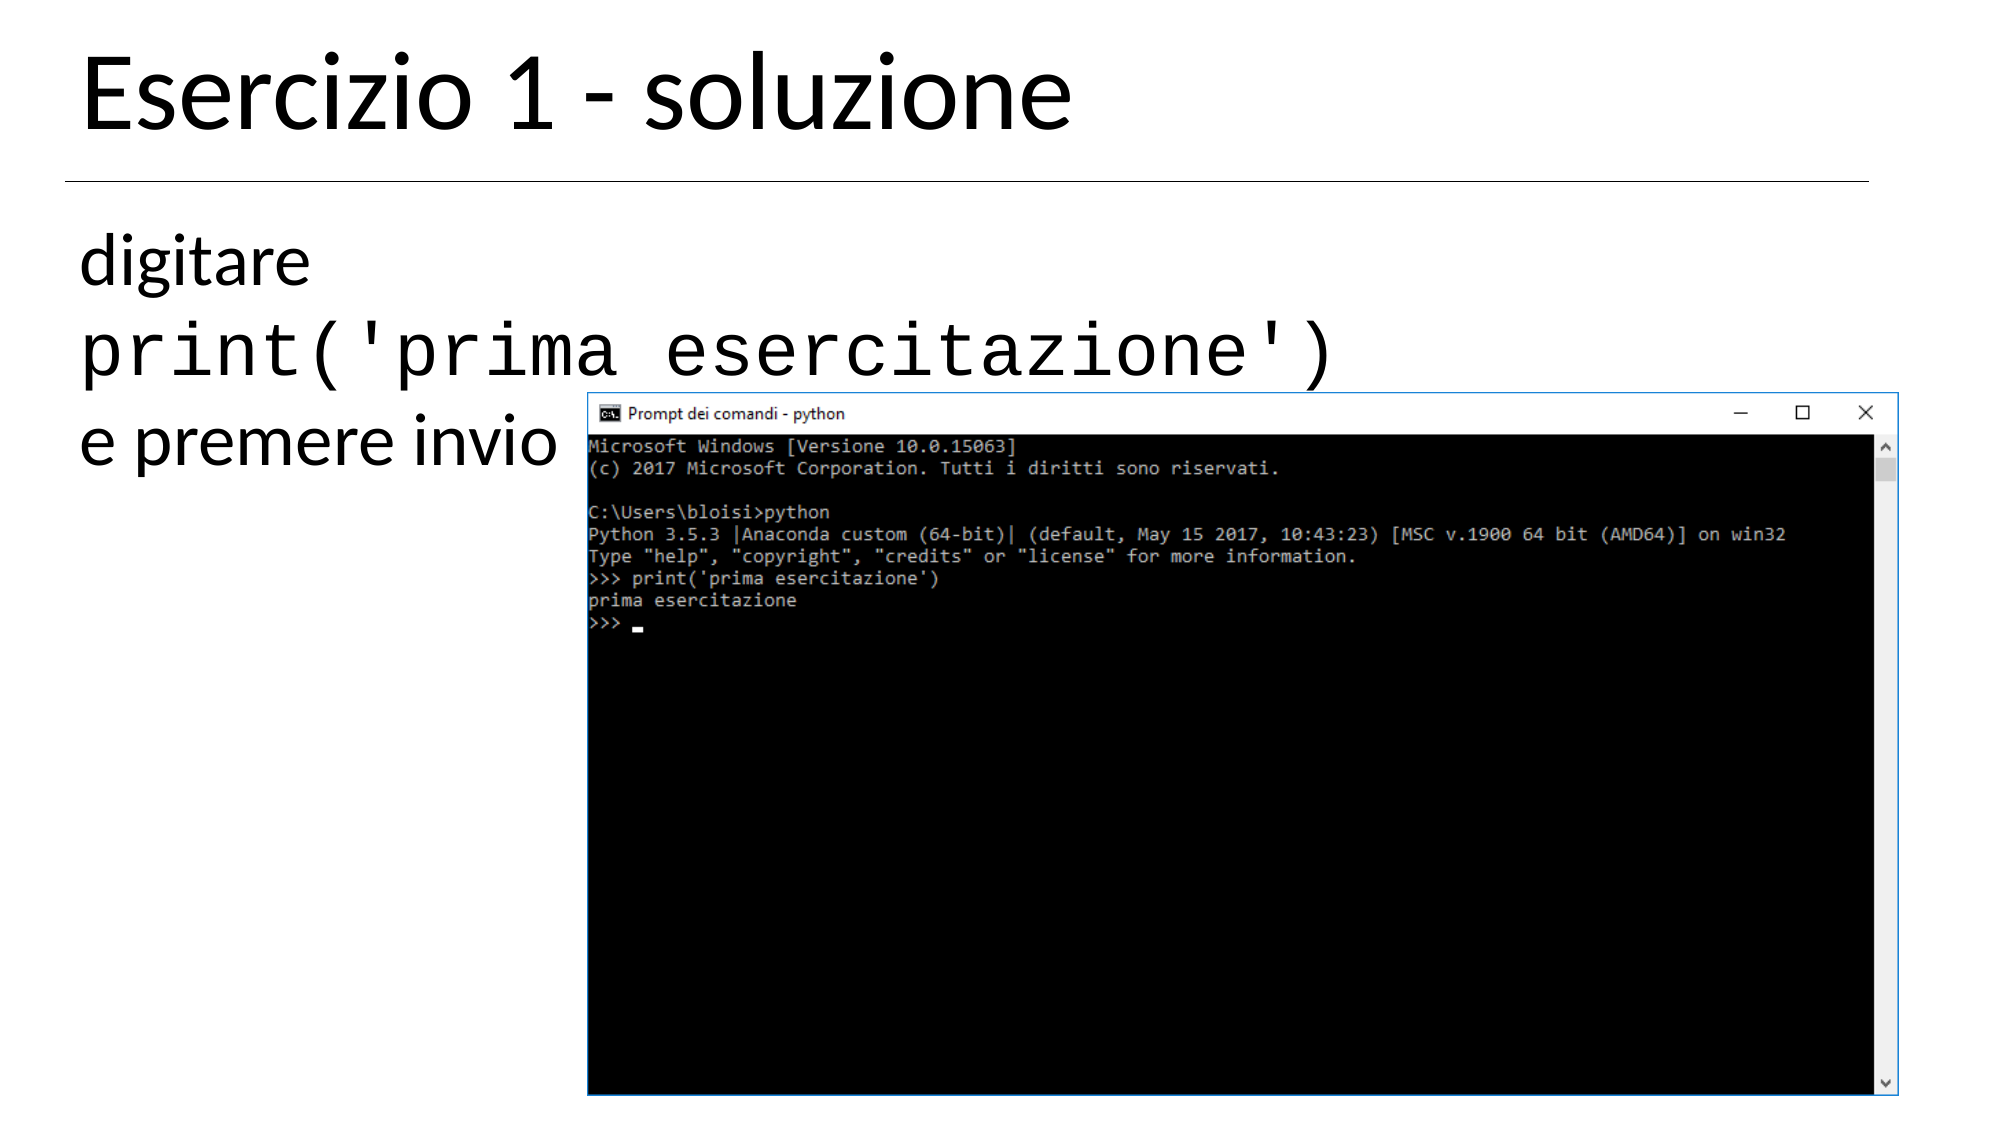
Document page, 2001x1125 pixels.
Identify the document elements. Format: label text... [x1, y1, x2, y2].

picture [587, 392, 1899, 1096]
text_box digitare print('prima esercitazione') e premere invio [65, 203, 1742, 578]
text_box [1607, 1096, 1899, 1103]
text_box Esercizio 1 - soluzione [64, 24, 1899, 182]
